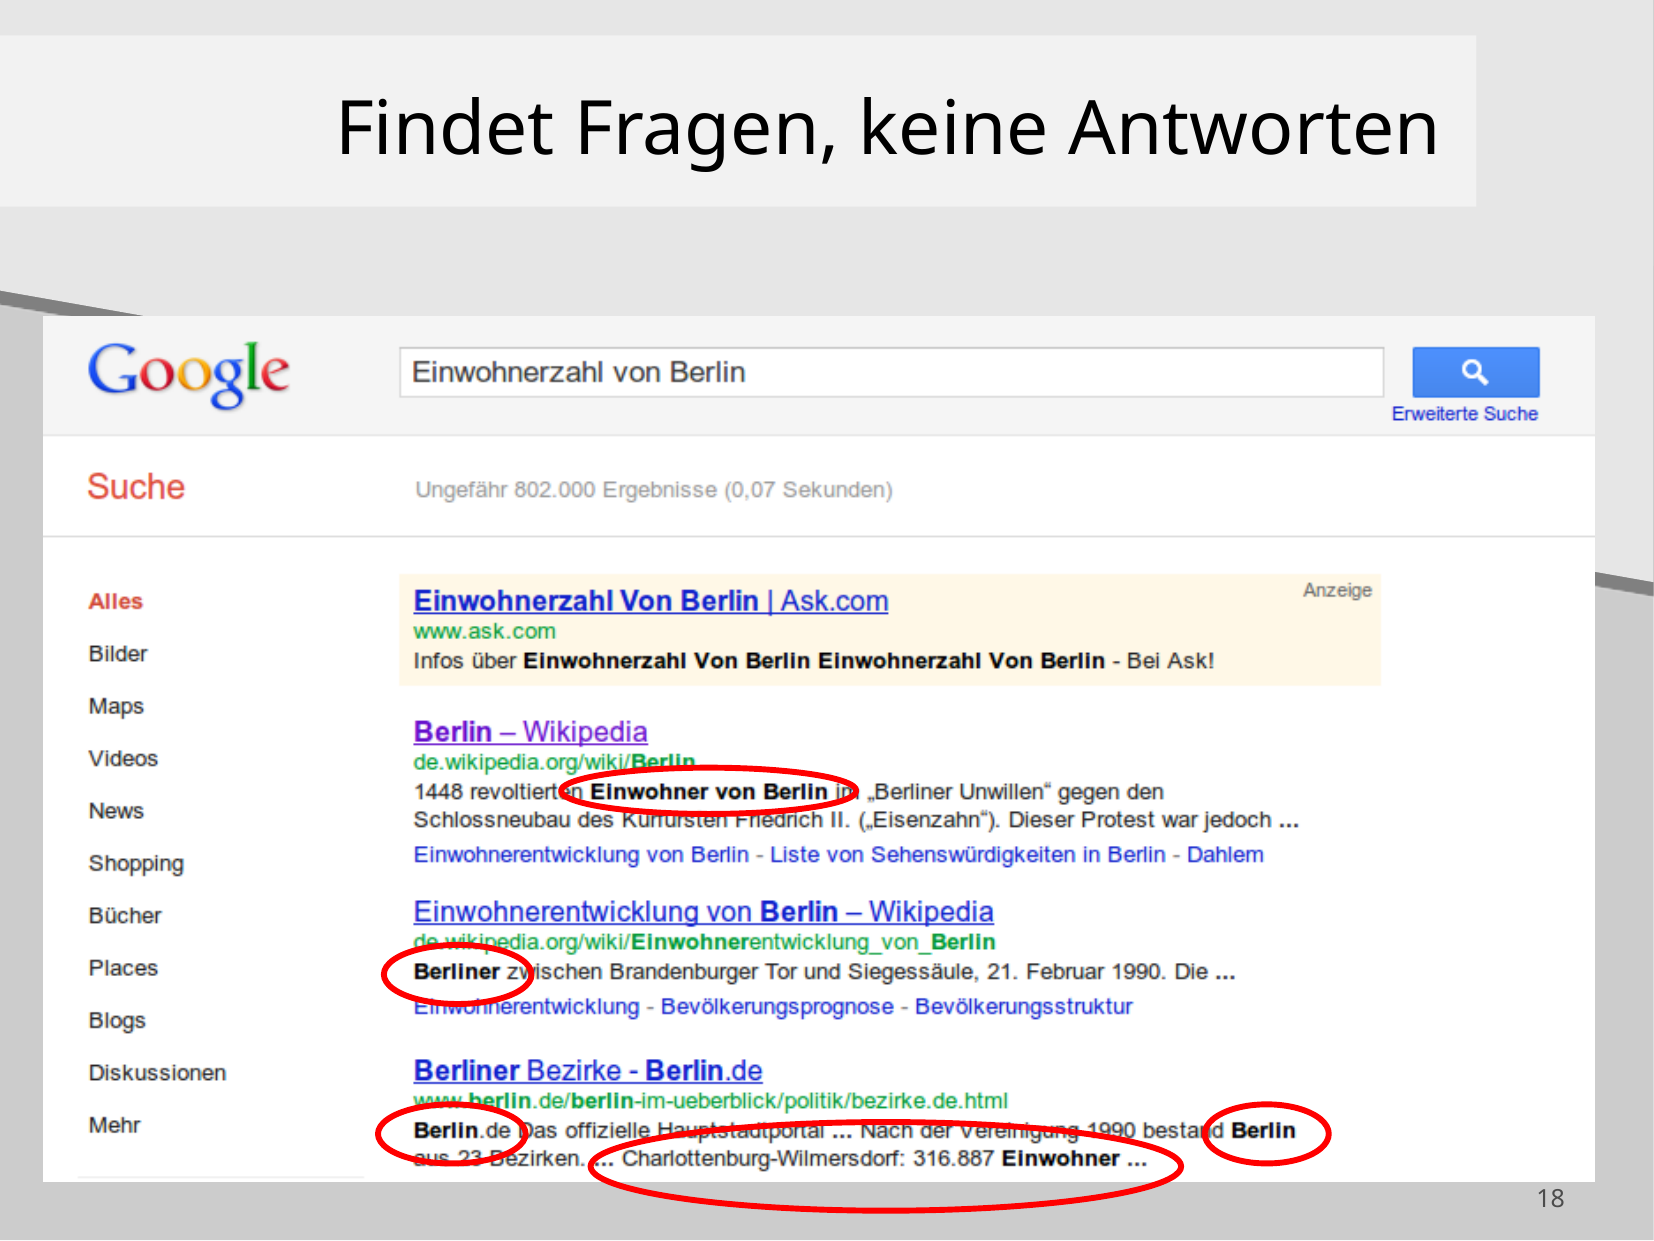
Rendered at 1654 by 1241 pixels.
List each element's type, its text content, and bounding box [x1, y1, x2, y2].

picture [594, 1126, 1178, 1182]
text_box Findet Fragen, keine Antworten [22, 61, 1441, 189]
picture [43, 316, 1595, 1182]
text_box [0, 35, 1477, 207]
